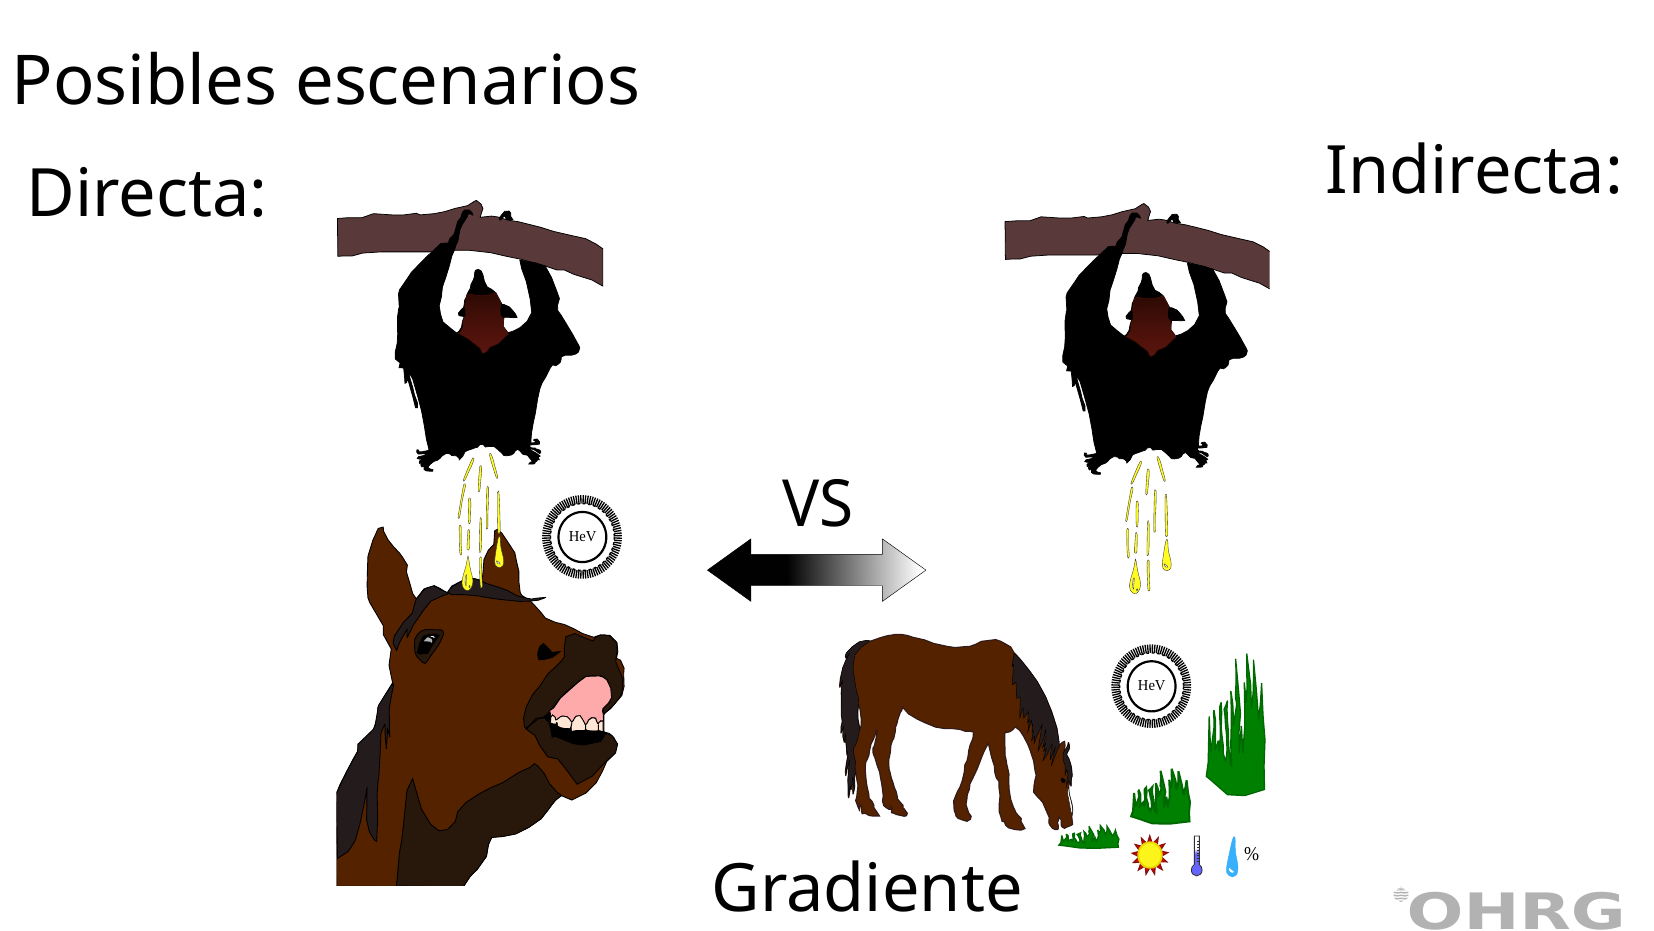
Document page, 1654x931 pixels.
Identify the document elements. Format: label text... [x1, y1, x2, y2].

text_box Gradiente [696, 832, 1019, 915]
title Posibles escenarios [11, 0, 1501, 156]
picture [1393, 885, 1622, 931]
text_box Indirecta: [1311, 114, 1649, 234]
picture [336, 194, 1270, 886]
text_box Directa: [11, 137, 321, 274]
